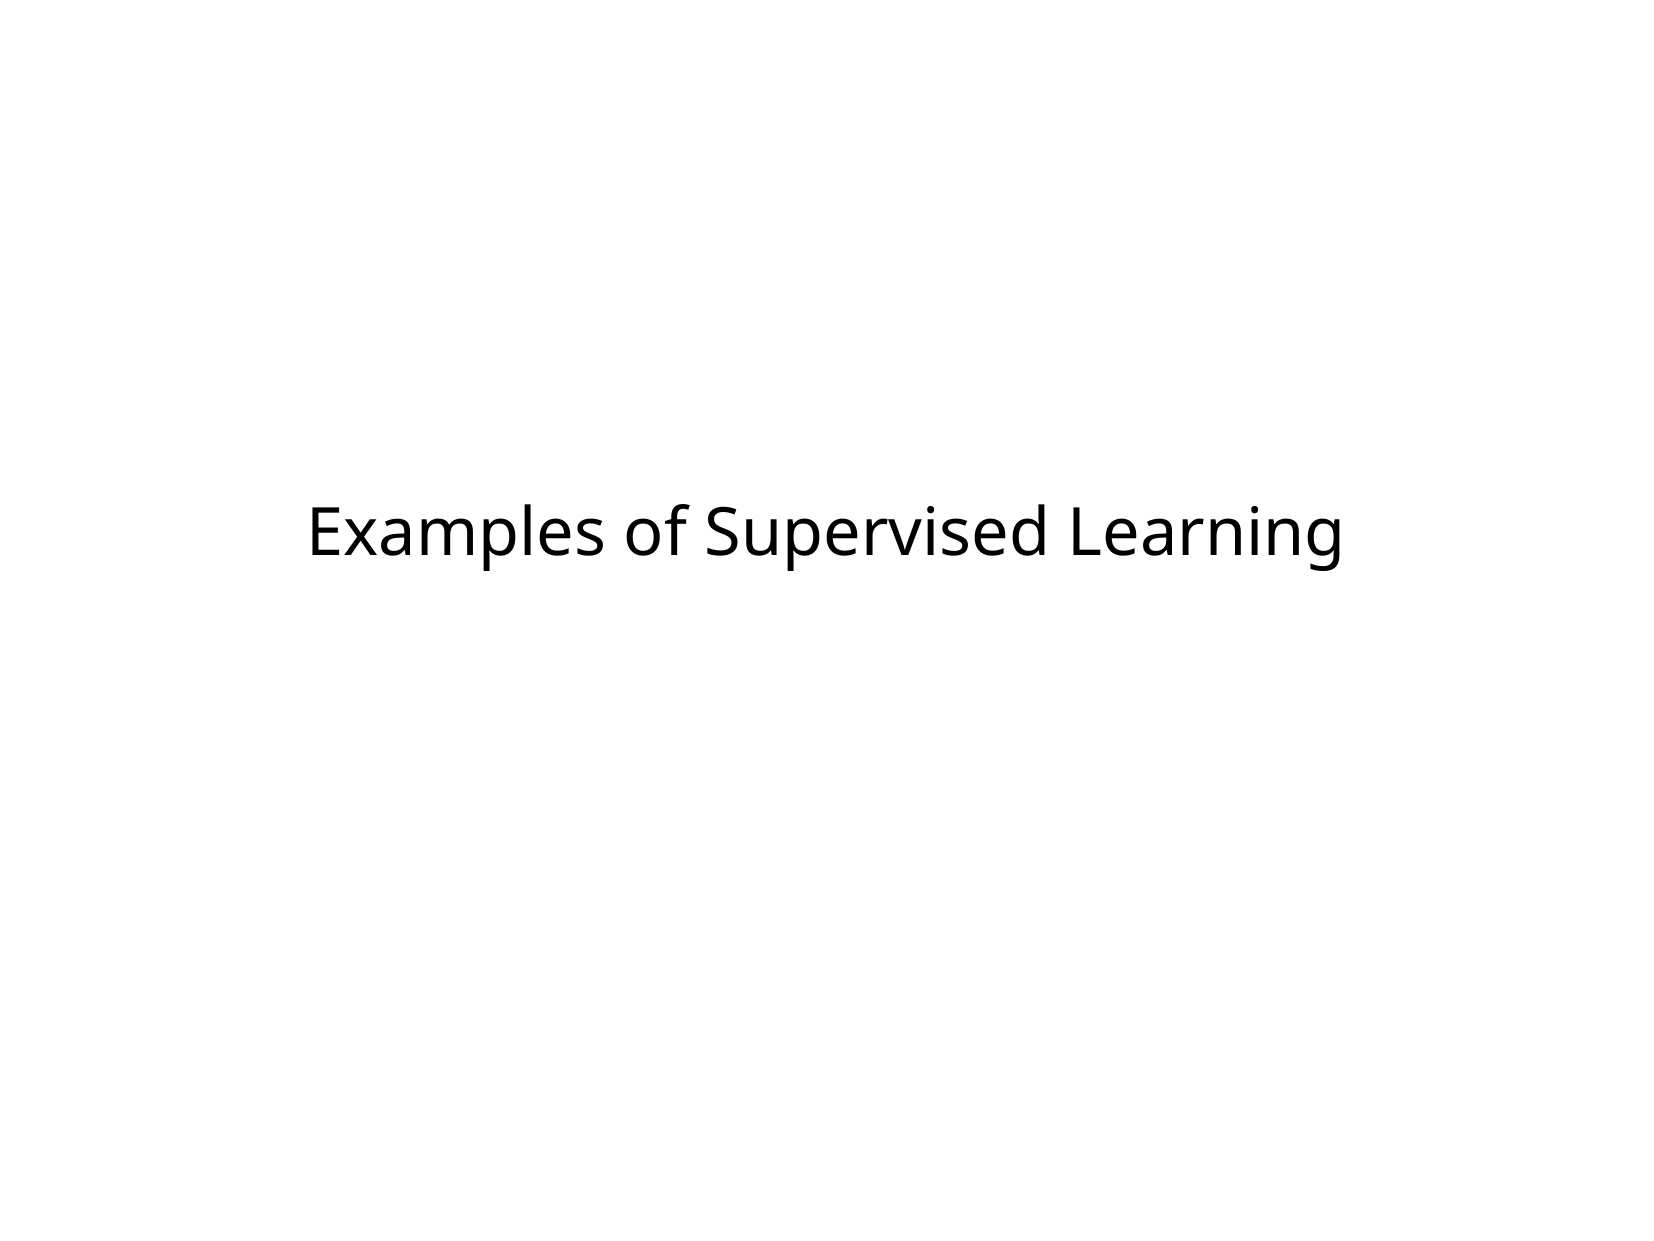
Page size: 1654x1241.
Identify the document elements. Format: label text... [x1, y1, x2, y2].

subtitle Examples of Supervised Learning [82, 49, 1571, 1010]
